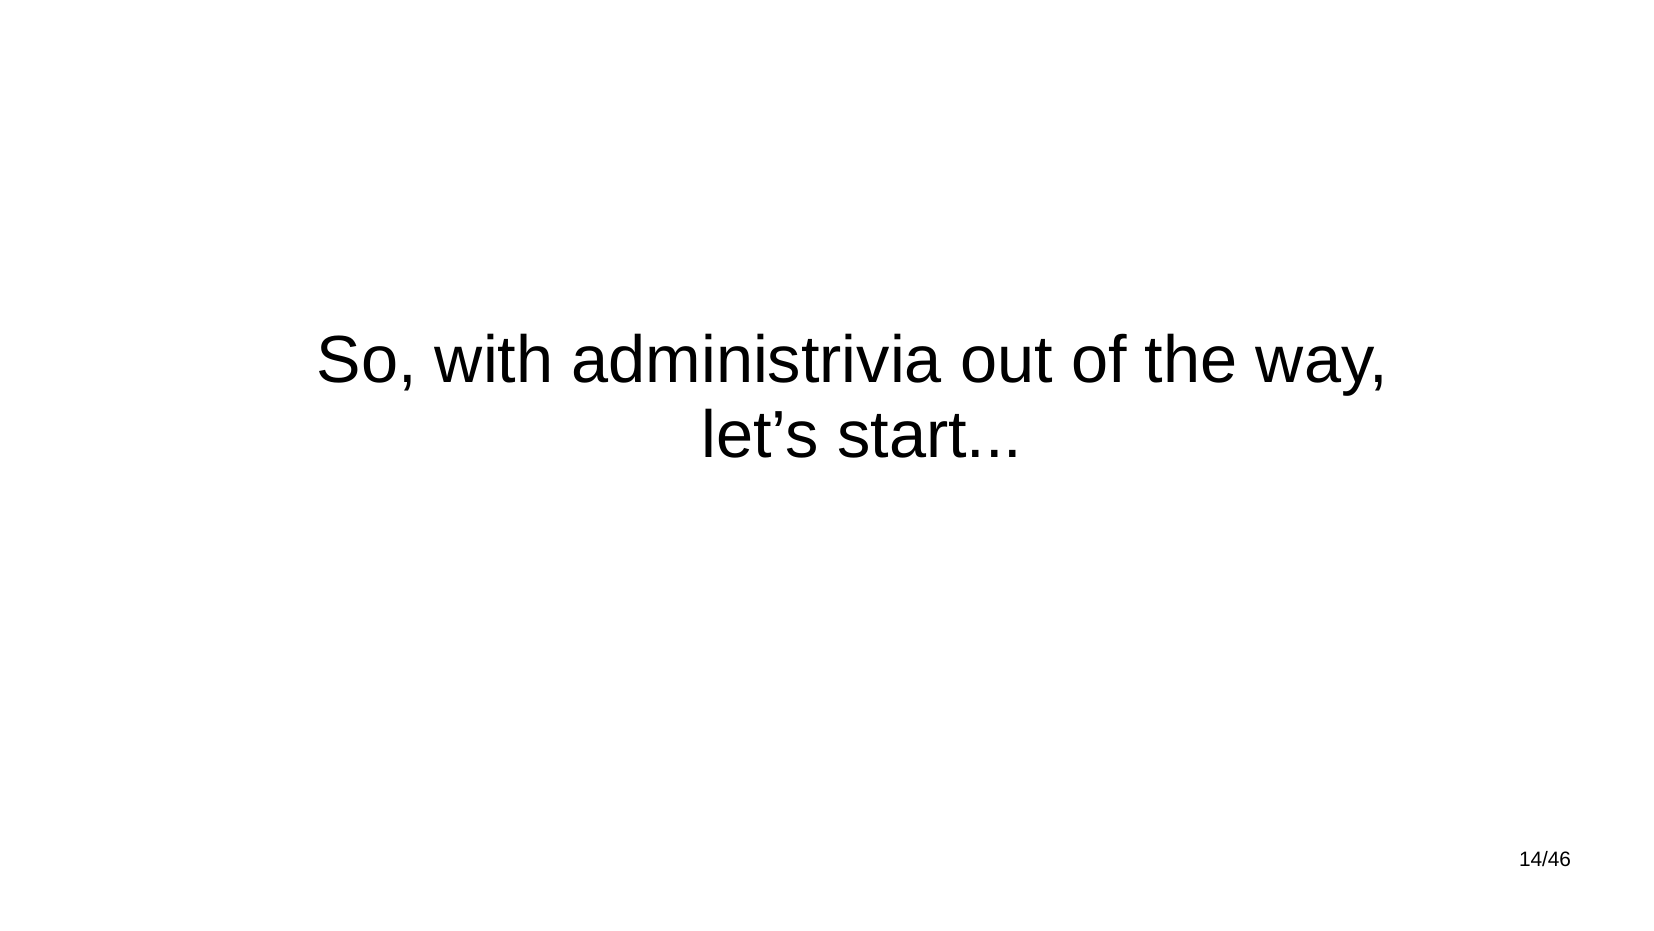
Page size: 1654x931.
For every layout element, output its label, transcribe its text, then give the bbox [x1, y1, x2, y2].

subtitle So, with administrivia out of the way, let’s start... [82, 37, 1571, 757]
